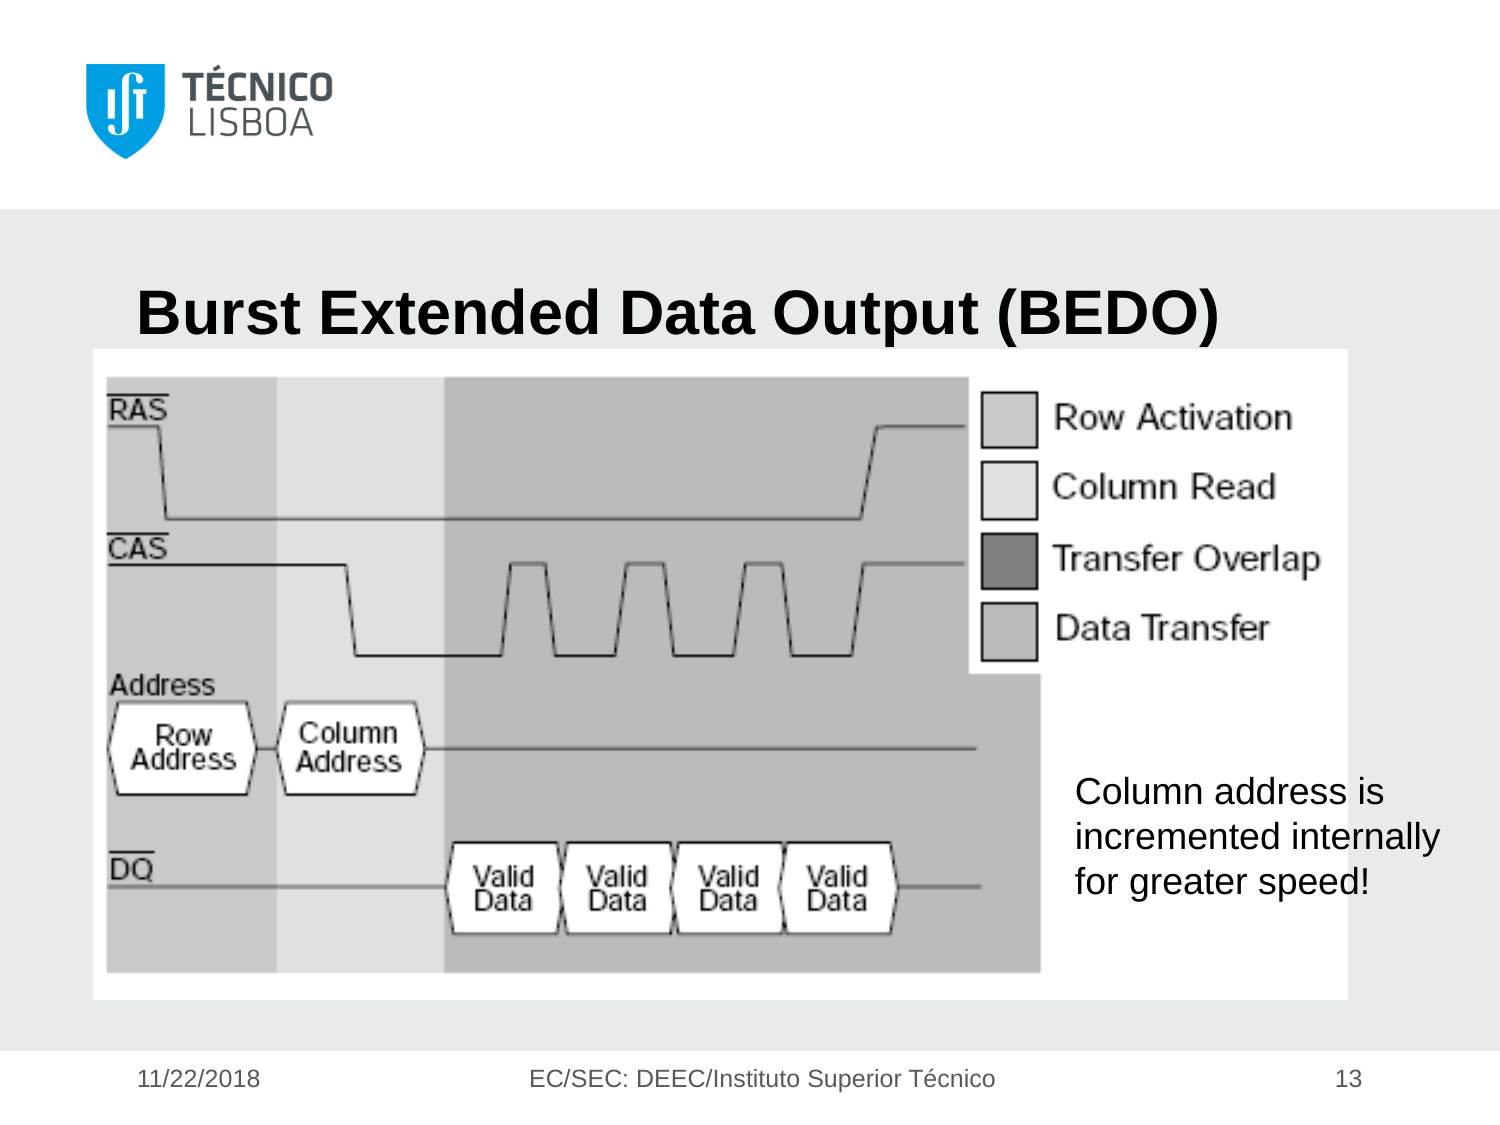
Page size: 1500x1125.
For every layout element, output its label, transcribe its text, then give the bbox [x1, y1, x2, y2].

footer EC/SEC: DEEC/Instituto Superior Técnico [512, 1052, 1021, 1103]
text_box Column address is incremented internally for greater speed! [1060, 759, 1463, 910]
picture [0, 0, 1500, 1125]
slide_number <number> [1077, 1052, 1378, 1103]
title Burst Extended Data Output (BEDO) [121, 237, 1378, 381]
slide_number 11/22/2018 [121, 1052, 425, 1103]
